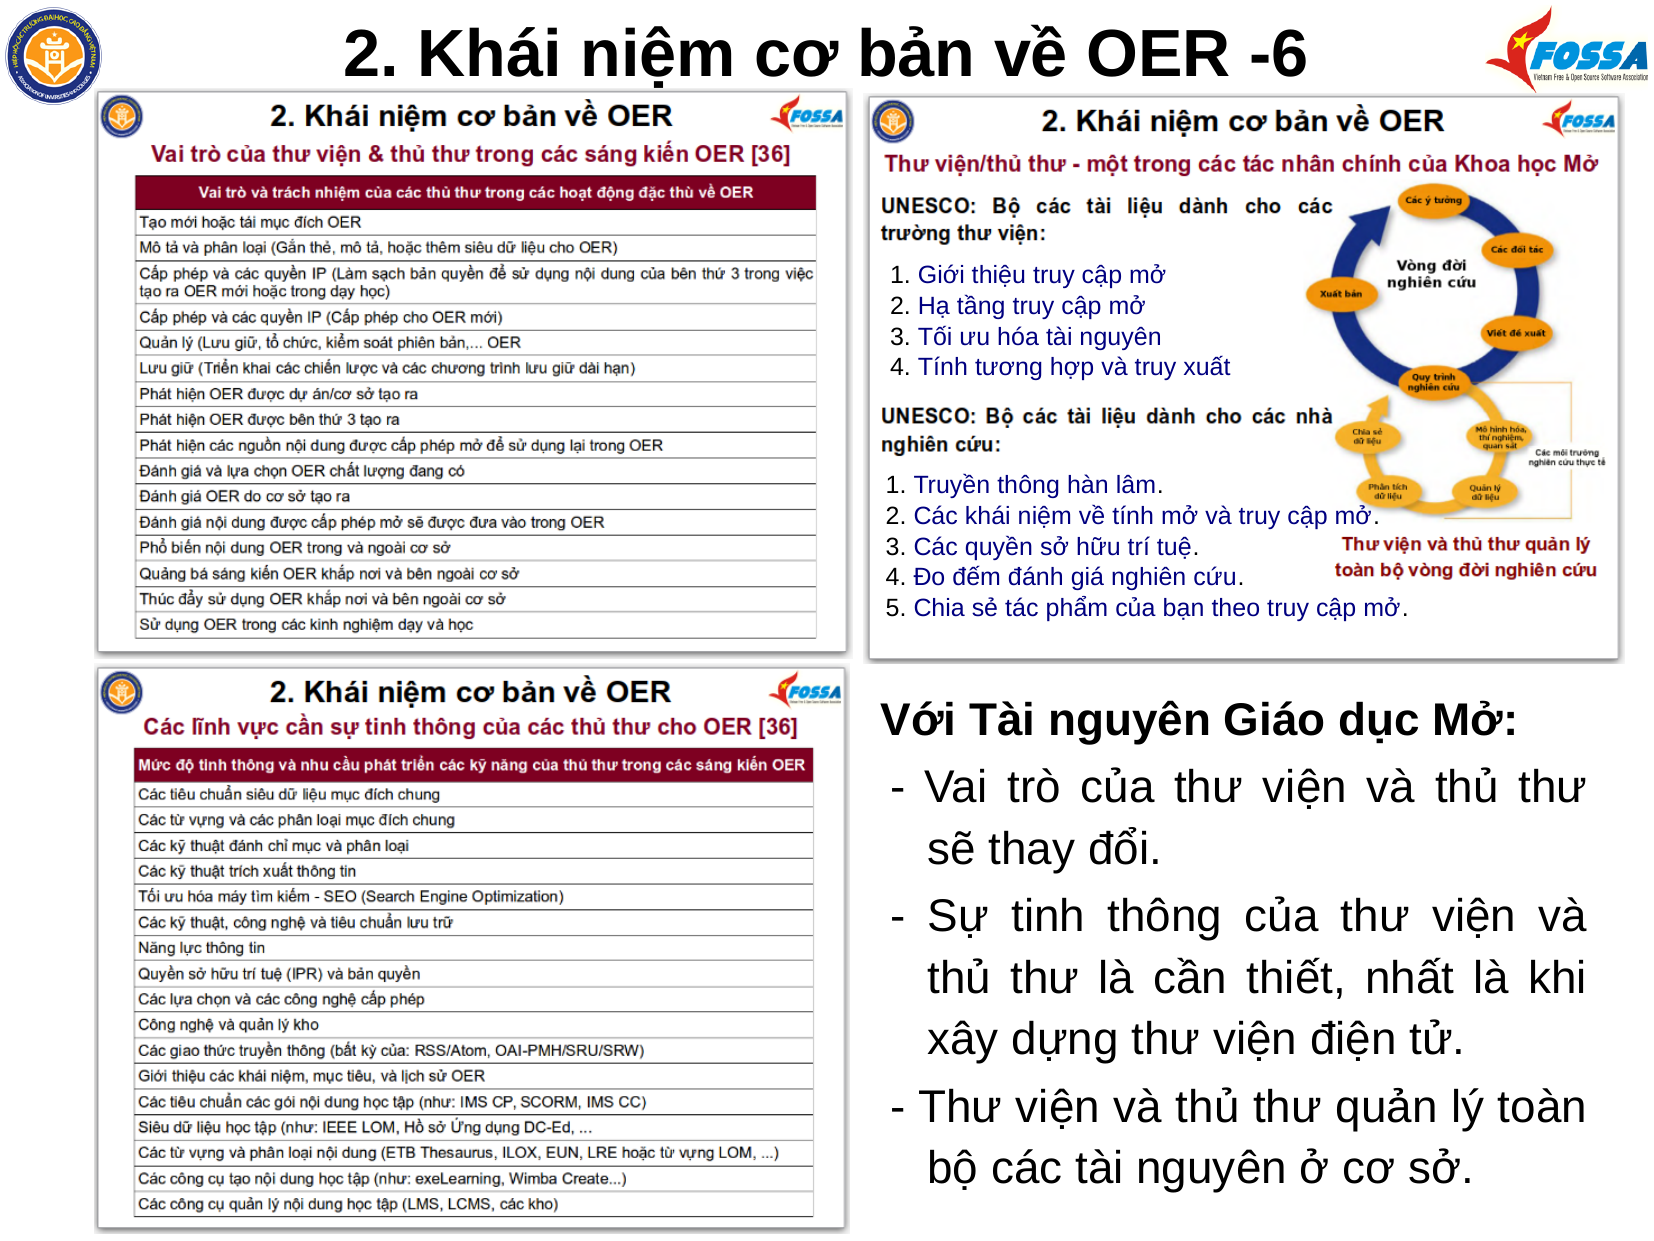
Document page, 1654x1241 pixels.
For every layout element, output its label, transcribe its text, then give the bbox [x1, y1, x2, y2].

picture [1, 5, 853, 659]
text_box 1. Giới thiệu truy cập mở 2. Hạ tầng truy cập mở 3. Tối ưu hóa tài nguyên 4. Tính tương hợp và truy xuất [889, 258, 1258, 382]
picture [94, 663, 850, 1234]
text_box 1. Truyền thông hàn lâm. 2. Các khái niệm về tính mở và truy cập mở. 3. Các quyền sở hữu trí tuệ. 4. Đo đếm đánh giá nghiên cứu. 5. Chia sẻ tác phẩm của bạn theo truy cập mở. [885, 468, 1451, 639]
text_box Với Tài nguyên Giáo dục Mở: - Vai trò của thư viện và thủ thư sẽ thay đổi. - Sự tinh thông của thư viện và thủ thư là cần thiết, nhất là khi xây dựng thư viện điện tử. - Thư viện và thủ thư quản lý toàn bộ các tài nguyên ở cơ sở. [866, 676, 1632, 1201]
picture [863, 5, 1648, 664]
title 2. Khái niệm cơ bản về OER -6 [107, 15, 1485, 91]
